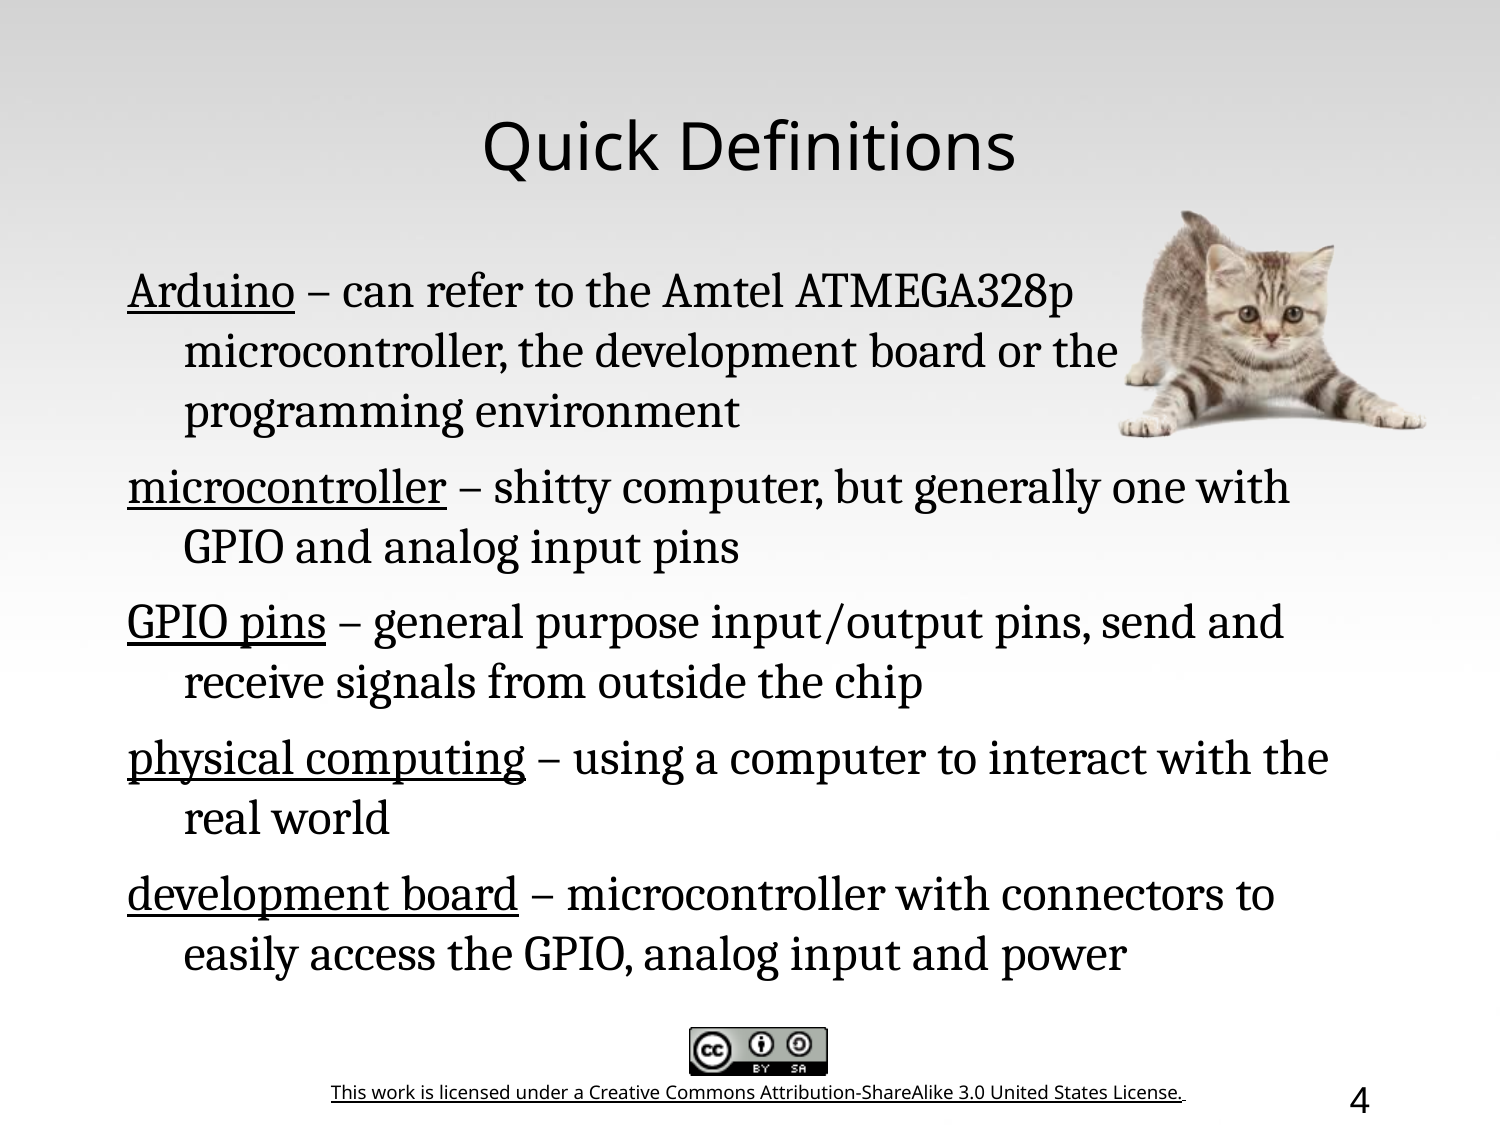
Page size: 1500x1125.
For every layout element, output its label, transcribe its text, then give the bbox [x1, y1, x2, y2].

list Arduino – can refer to the Amtel ATMEGA328p microcontroller, the development board or the programming environment microcontroller – shitty computer, but generally one with GPIO and analog input pins GPIO pins – general purpose input/output pins, send and receive signals from outside the chip physical computing – using a computer to interact with the real world development board – microcontroller with connectors to easily access the GPIO, analog input and power [112, 249, 1388, 925]
title Quick Definitions [112, 49, 1388, 238]
picture [0, 0, 1500, 1125]
